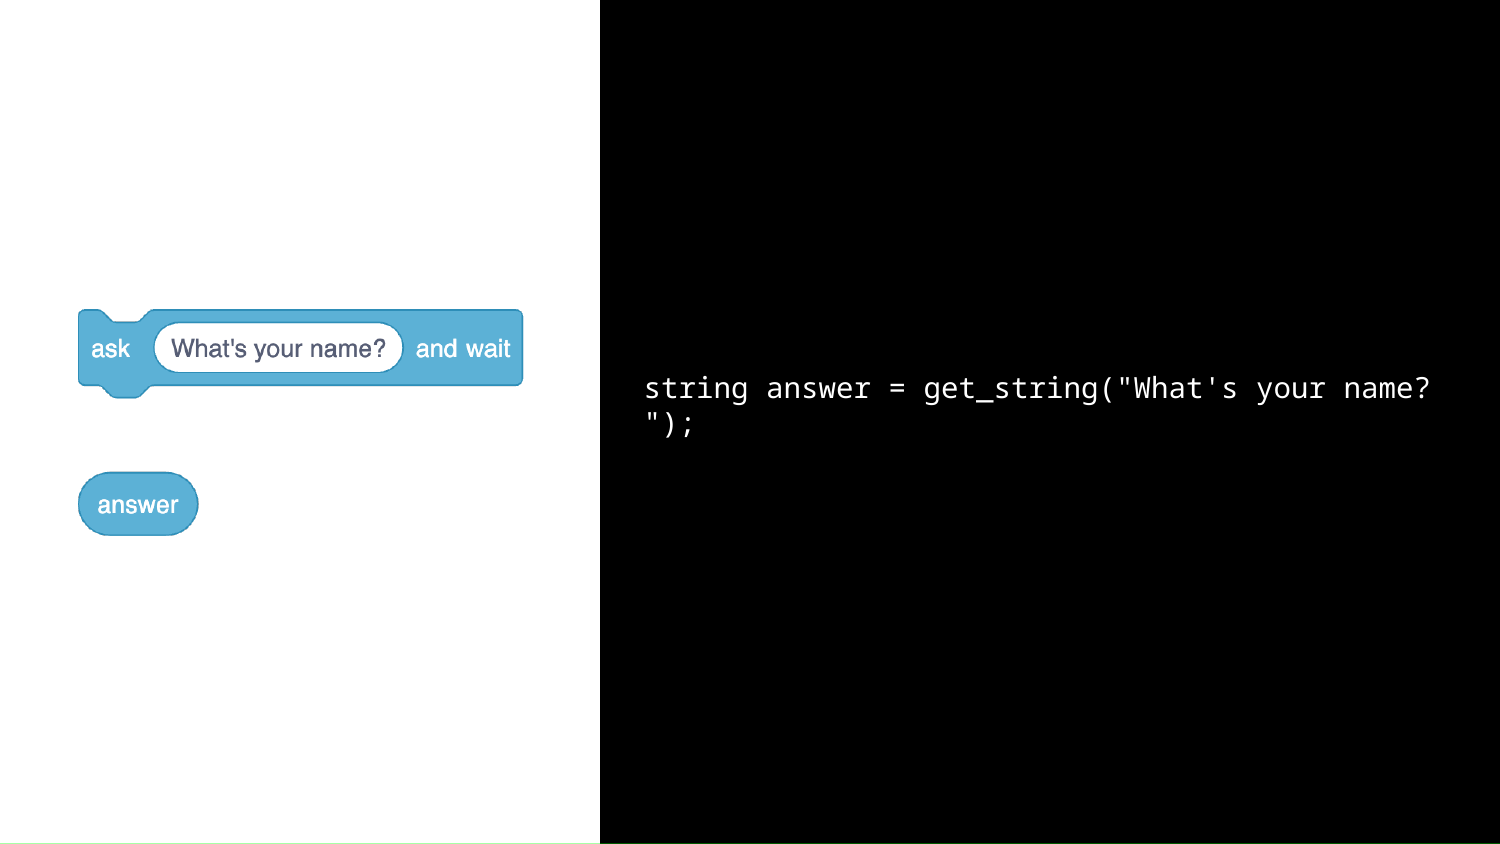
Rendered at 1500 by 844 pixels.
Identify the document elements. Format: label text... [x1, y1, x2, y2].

picture [75, 308, 525, 536]
text_box string answer = get_string("What's your name? "); printf("hello, %s", answer); [628, 249, 1472, 594]
text_box [0, 0, 1500, 844]
